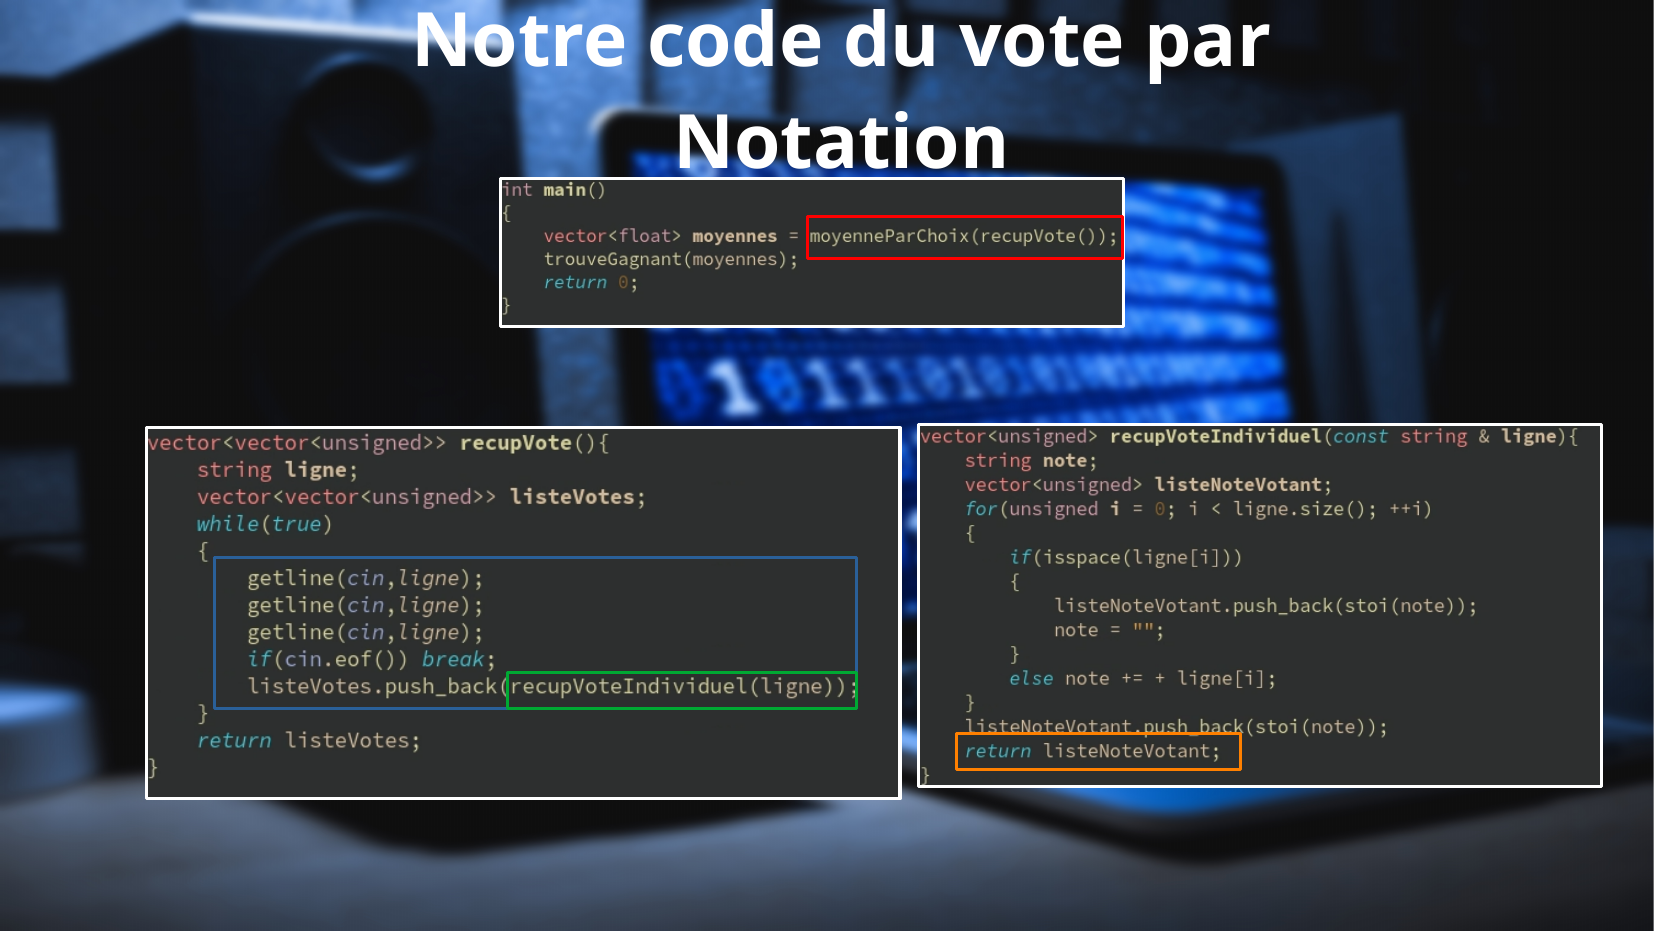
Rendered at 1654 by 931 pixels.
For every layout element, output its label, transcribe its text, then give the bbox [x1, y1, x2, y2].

picture [501, 180, 1123, 325]
picture [0, 0, 1654, 931]
title Notre code du vote par Notation [236, 0, 1447, 180]
picture [809, 218, 1121, 257]
